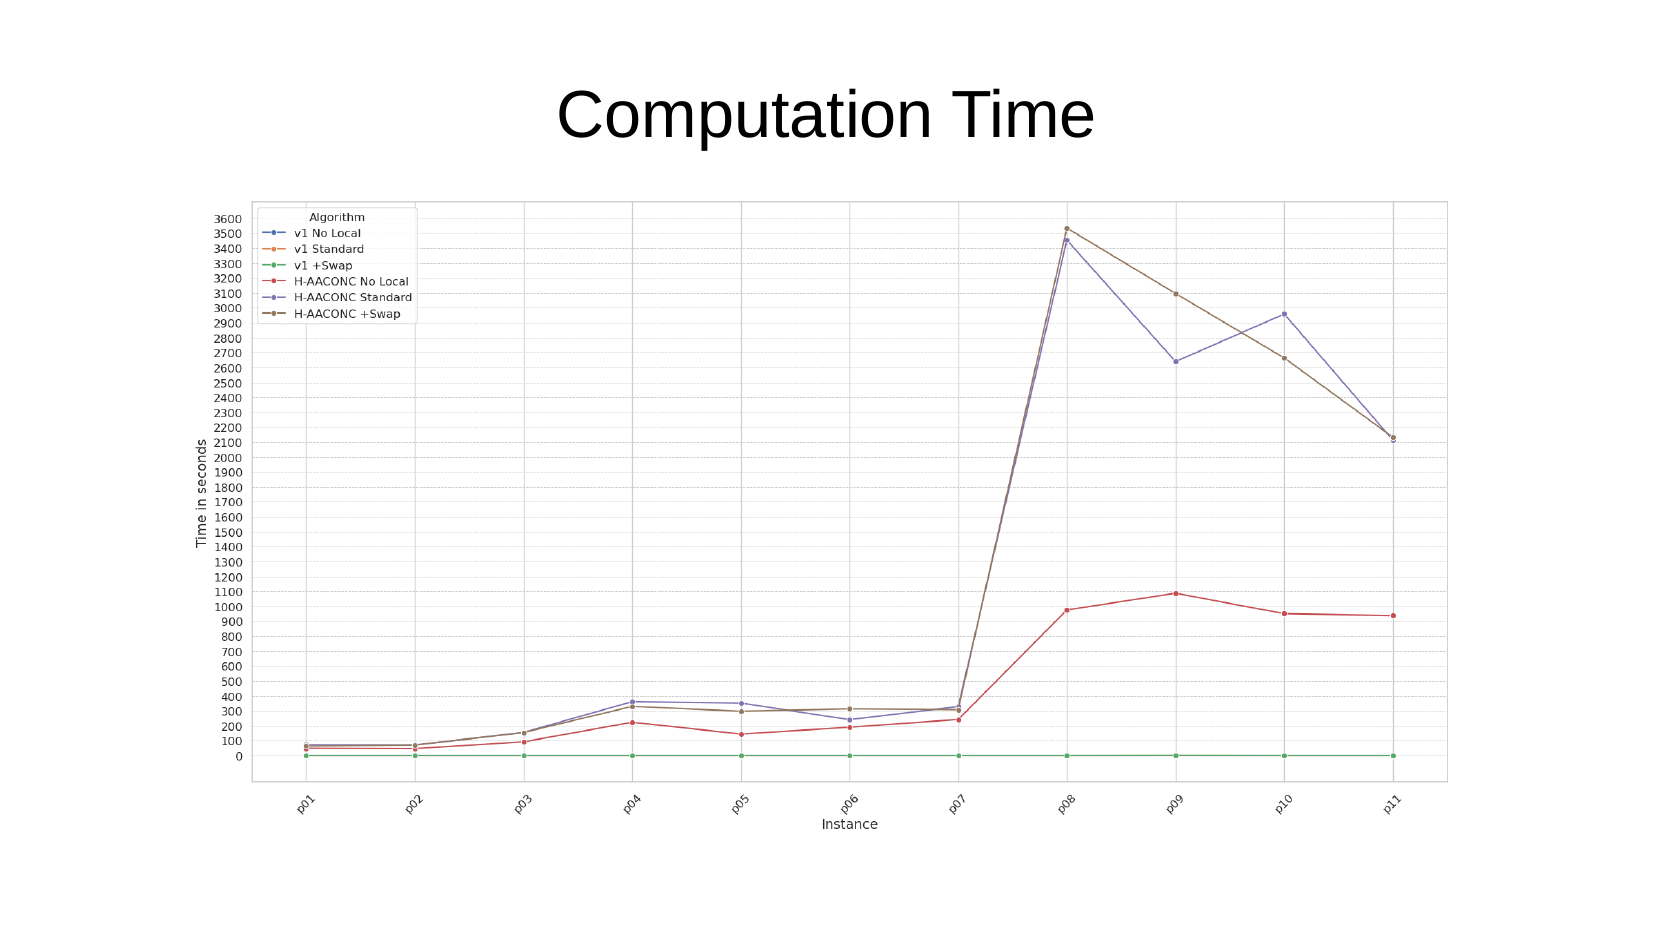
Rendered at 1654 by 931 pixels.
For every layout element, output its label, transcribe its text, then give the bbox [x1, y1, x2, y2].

title Computation Time [82, 37, 1571, 193]
picture [160, 187, 1463, 856]
